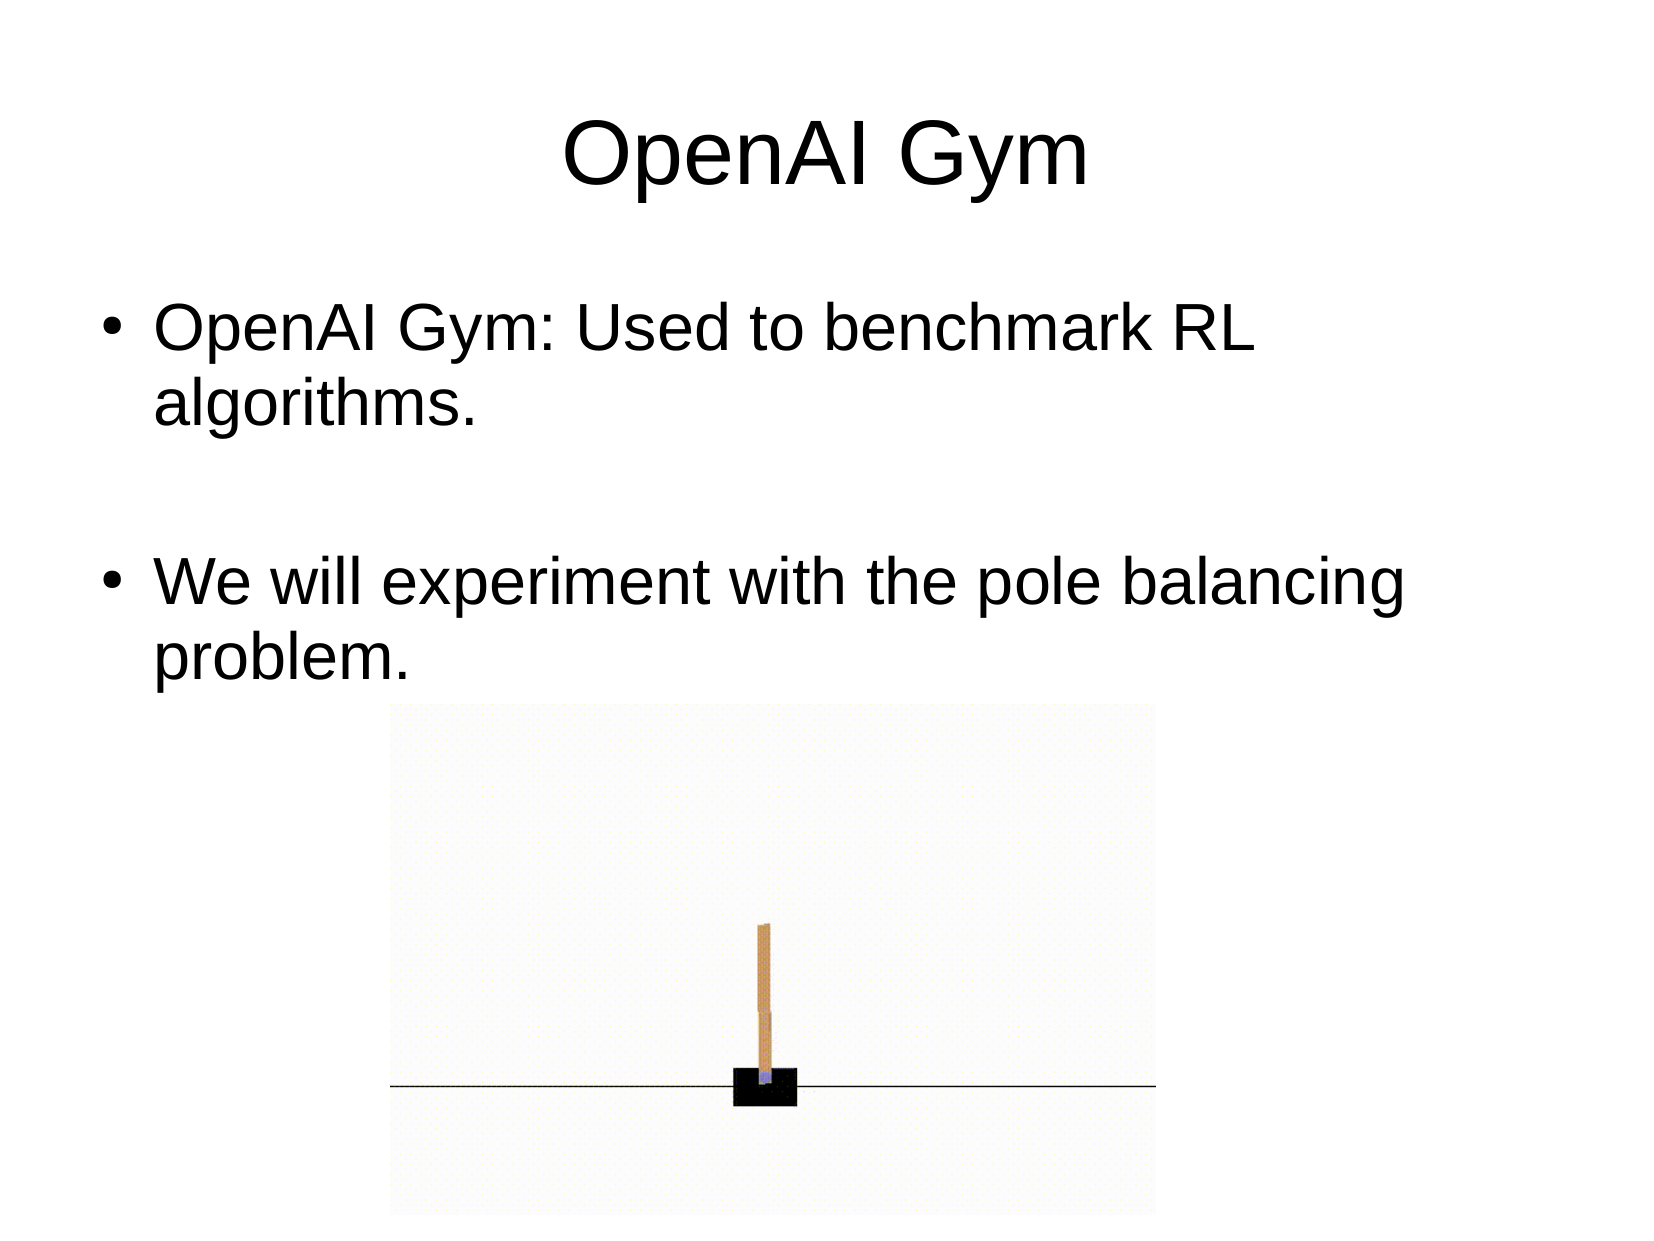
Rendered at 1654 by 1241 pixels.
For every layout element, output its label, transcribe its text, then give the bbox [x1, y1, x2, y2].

list OpenAI Gym: Used to benchmark RL algorithms. We will experiment with the pole balancing problem. [82, 290, 1571, 1010]
picture [390, 704, 1156, 1215]
title OpenAI Gym [82, 49, 1571, 257]
